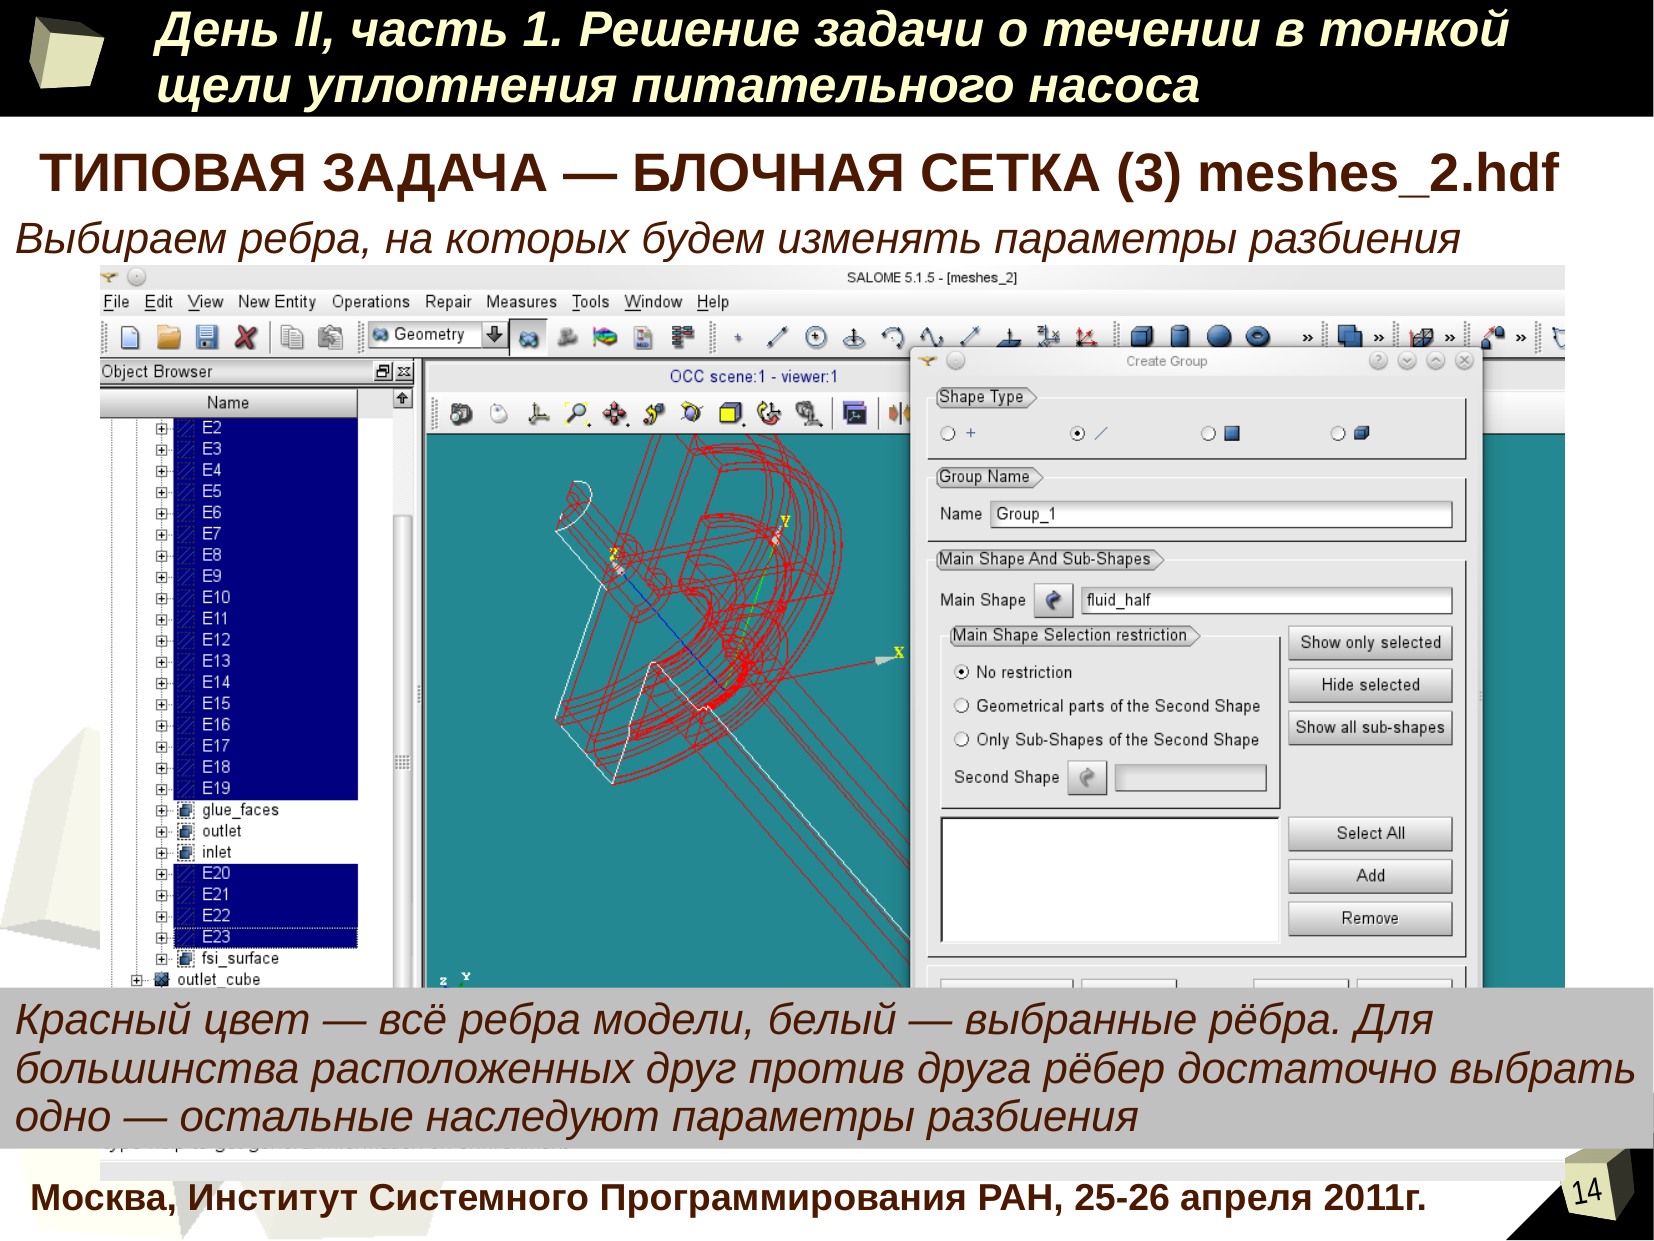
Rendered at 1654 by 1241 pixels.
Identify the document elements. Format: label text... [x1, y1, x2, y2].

picture [0, 265, 1565, 987]
text_box ТИПОВАЯ ЗАДАЧА — БЛОЧНАЯ СЕТКА (3) meshes_2.hdf [24, 134, 1625, 206]
text_box Красный цвет — всё ребра модели, белый — выбранные рёбра. Для большинства расположенных друг против друга рёбер достаточно выбрать одно — остальные наследуют параметры разбиения [0, 987, 1654, 1149]
text_box Выбираем ребра, на которых будем изменять параметры разбиения [0, 206, 1654, 414]
picture [0, 1149, 1565, 1241]
picture [464, 1193, 472, 1198]
